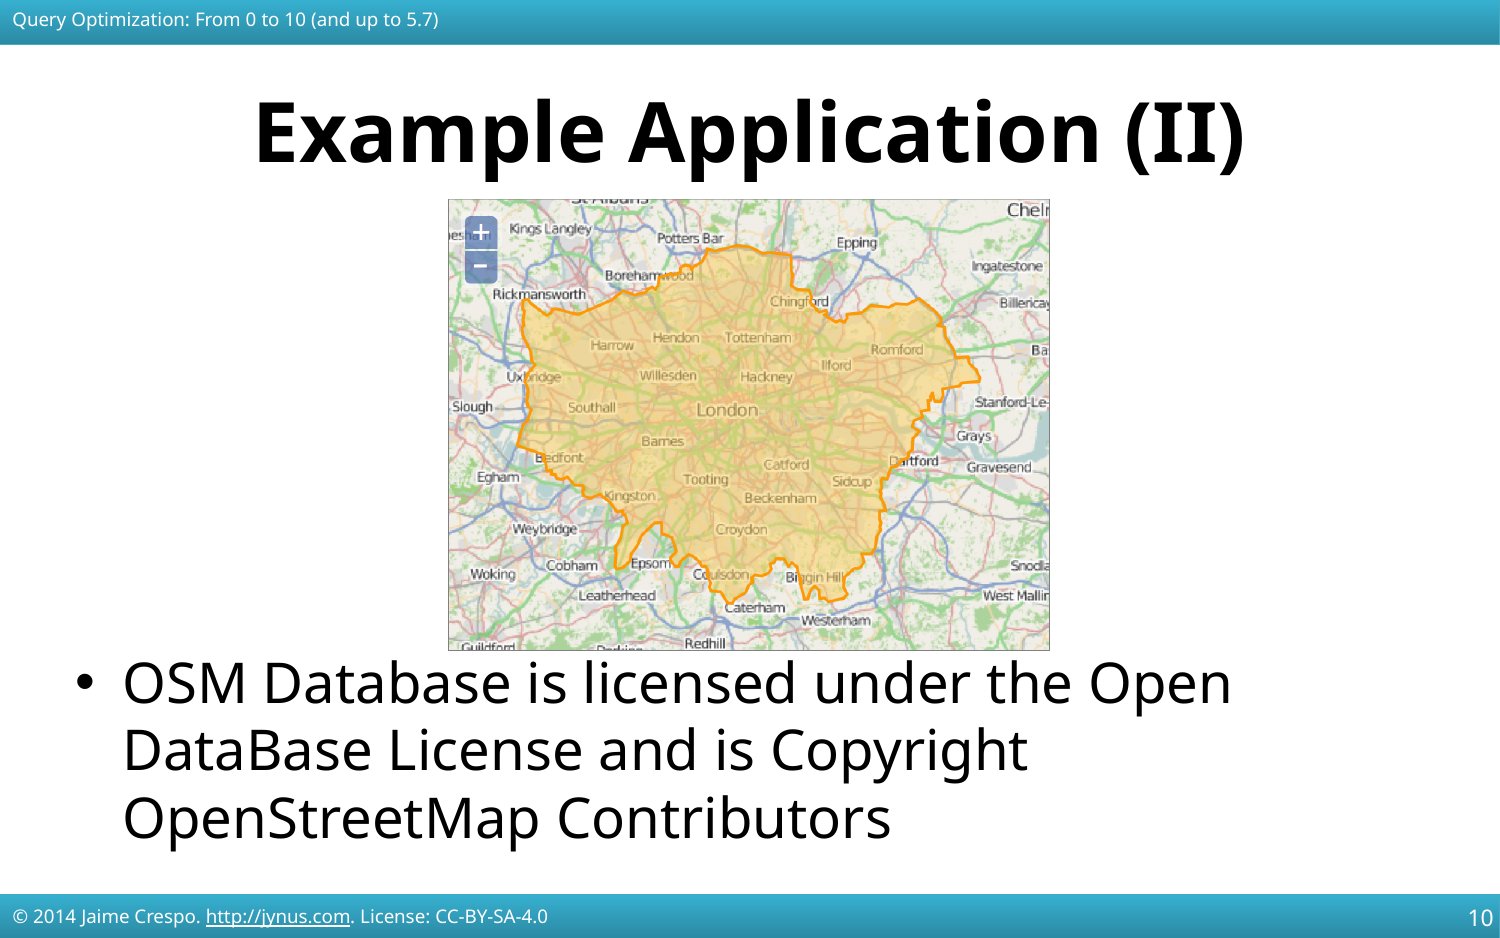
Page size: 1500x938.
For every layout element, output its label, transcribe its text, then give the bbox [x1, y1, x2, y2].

slide_number [1389, 896, 1490, 935]
title Example Application (II) [75, 51, 1425, 209]
list OSM Database is licensed under the Open DataBase License and is Copyright OpenStreetMap Contributors [75, 647, 1425, 880]
picture [445, 195, 1055, 653]
